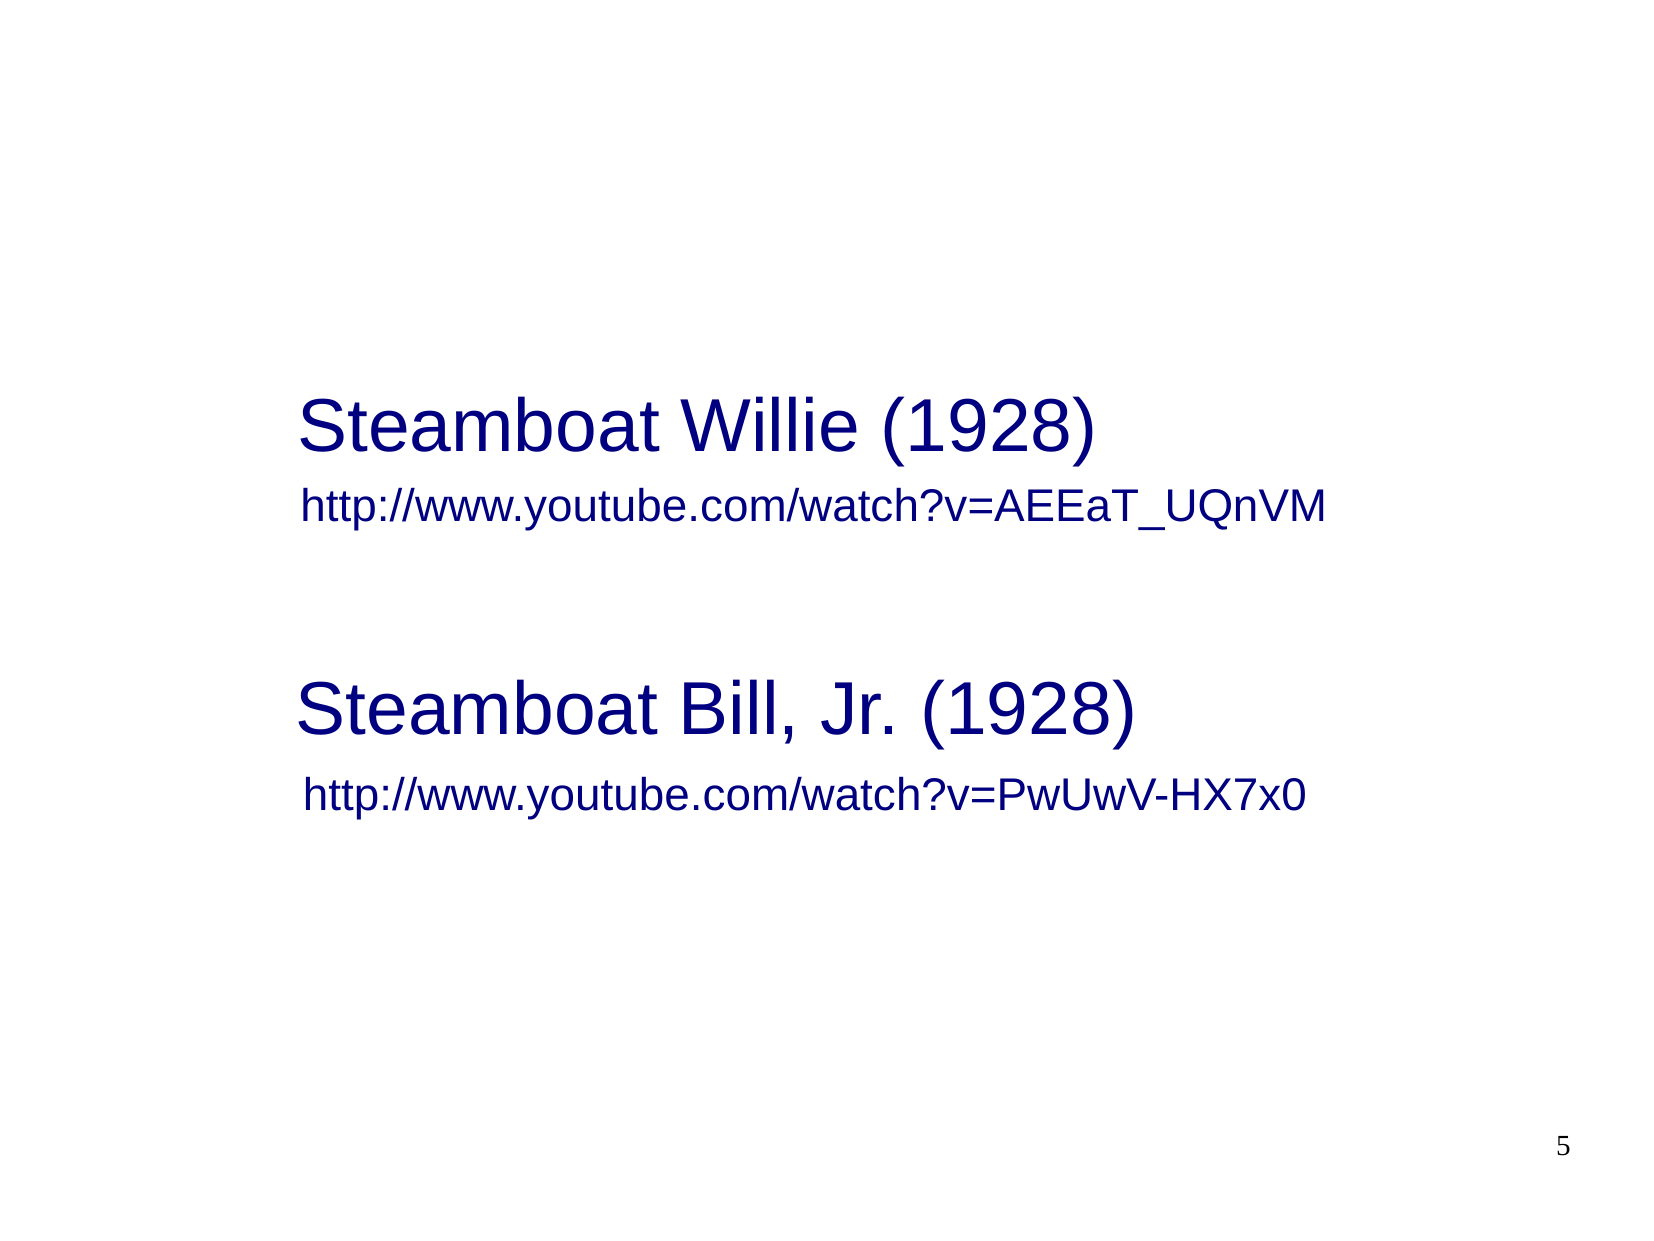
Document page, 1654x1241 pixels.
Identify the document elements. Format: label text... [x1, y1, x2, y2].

text_box Steamboat Bill, Jr. (1928) [280, 659, 1406, 758]
text_box http://www.youtube.com/watch?v=AEEaT_UQnVM [285, 472, 1388, 539]
text_box Steamboat Willie (1928) [282, 375, 1296, 475]
text_box http://www.youtube.com/watch?v=PwUwV-HX7x0 [288, 761, 1526, 829]
